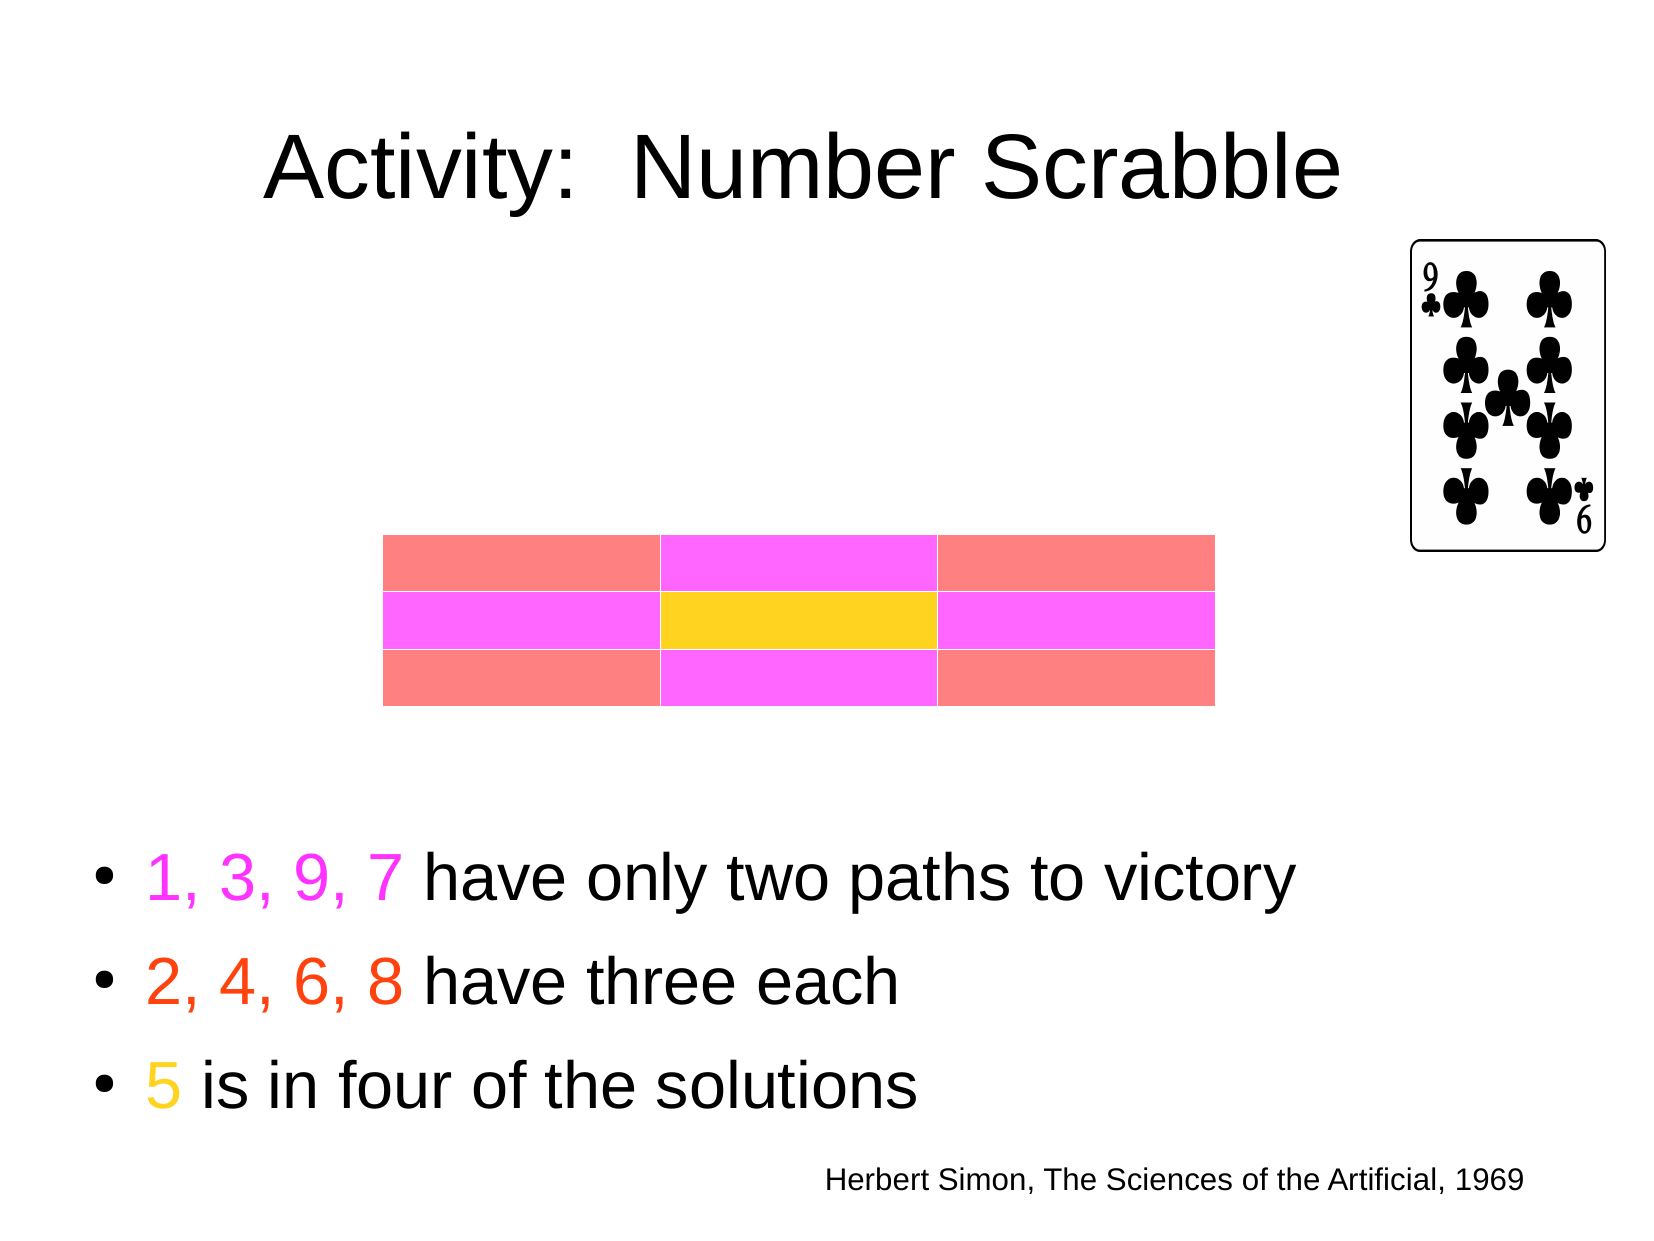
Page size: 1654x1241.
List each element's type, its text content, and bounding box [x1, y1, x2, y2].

table_cell [938, 592, 1215, 649]
table_cell [661, 592, 937, 649]
table_header [661, 535, 937, 591]
table_cell [383, 592, 660, 649]
picture [1410, 239, 1606, 552]
title Activity: Number Scrabble [60, 62, 1549, 271]
table_header [383, 535, 660, 591]
table_cell [938, 650, 1215, 706]
table_cell [383, 650, 660, 706]
text_box 1, 3, 9, 7 have only two paths to victory 2, 4, 6, 8 have three each 5 is in four of the solutions [75, 840, 1336, 1126]
text_box Herbert Simon, The Sciences of the Artificial, 1969 [810, 1155, 1654, 1241]
table_cell [661, 650, 937, 706]
table_header [938, 535, 1215, 591]
